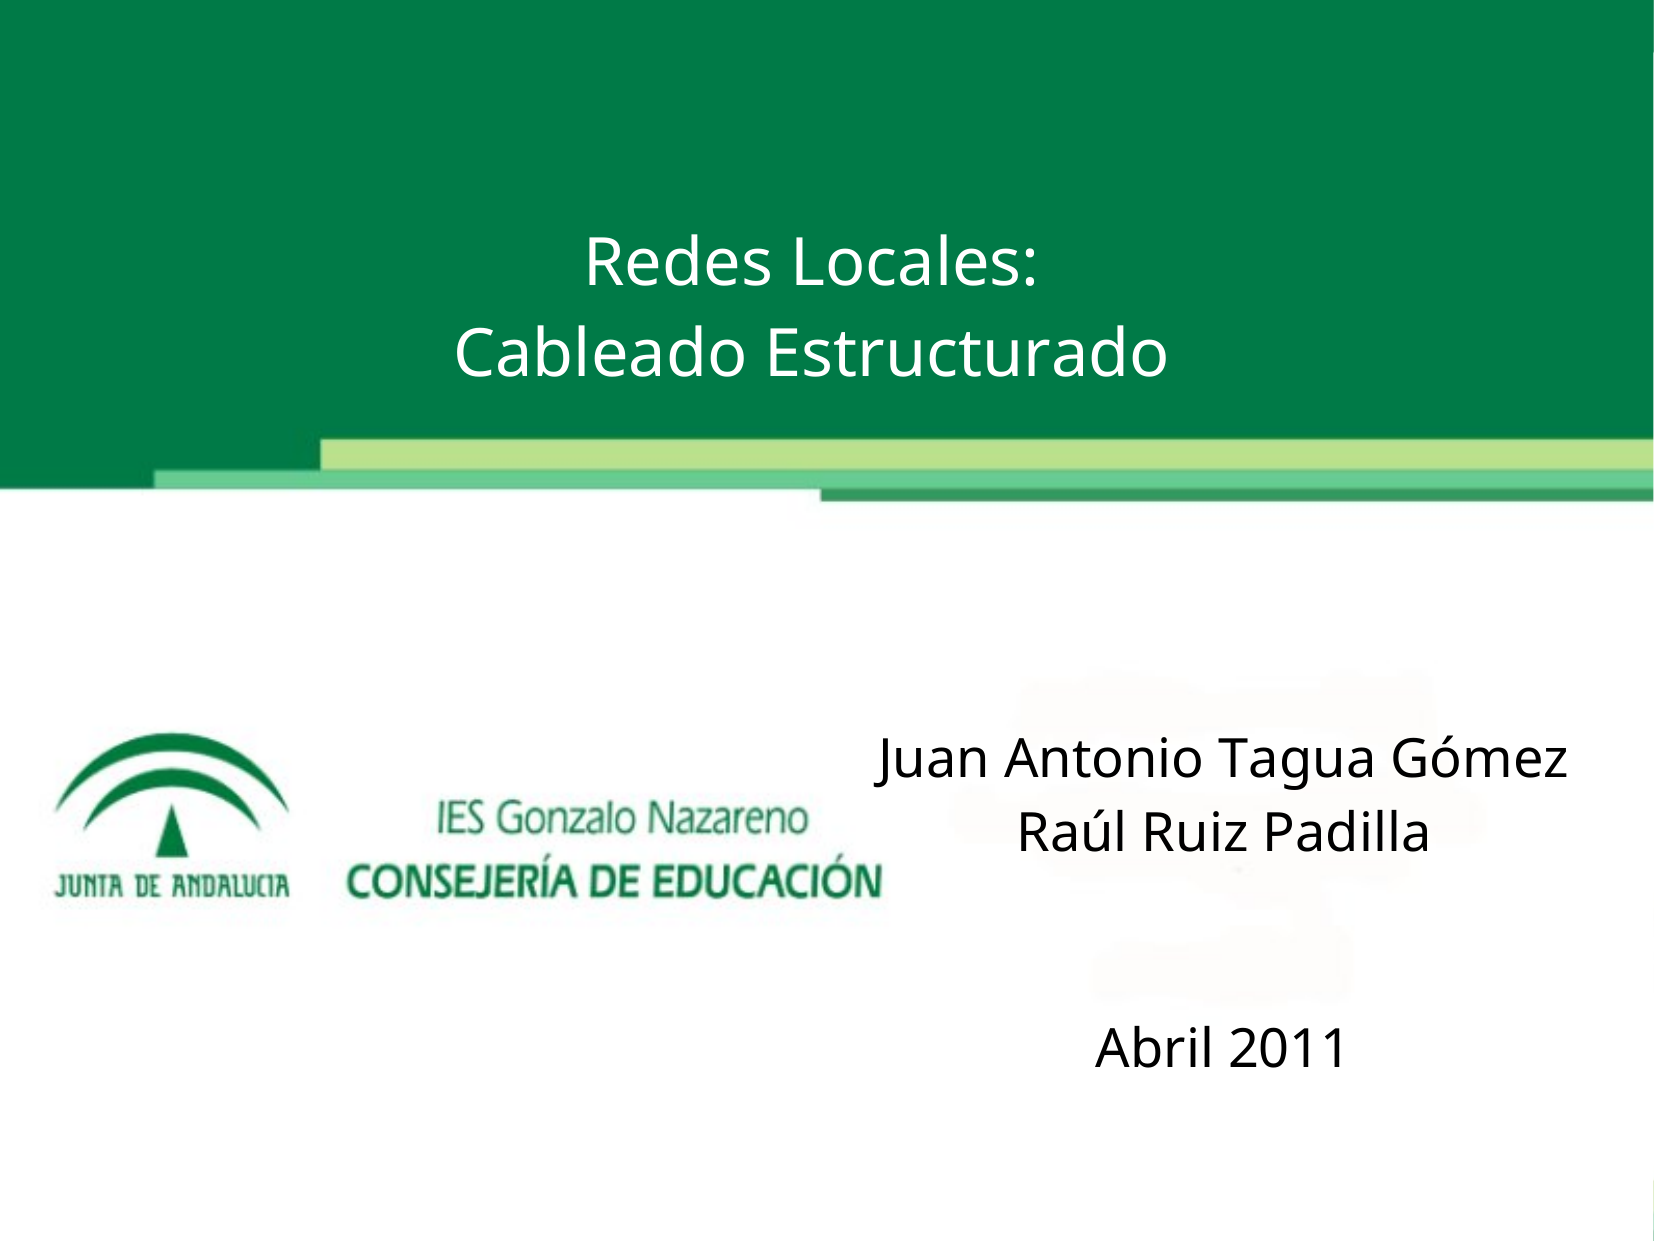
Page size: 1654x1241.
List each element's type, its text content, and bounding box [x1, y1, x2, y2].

text_box Redes Locales: Cableado Estructurado [118, 206, 1506, 378]
text_box Juan Antonio Tagua Gómez Raúl Ruiz Padilla Abril 2011 [826, 712, 1622, 1126]
picture [0, 0, 1654, 1241]
